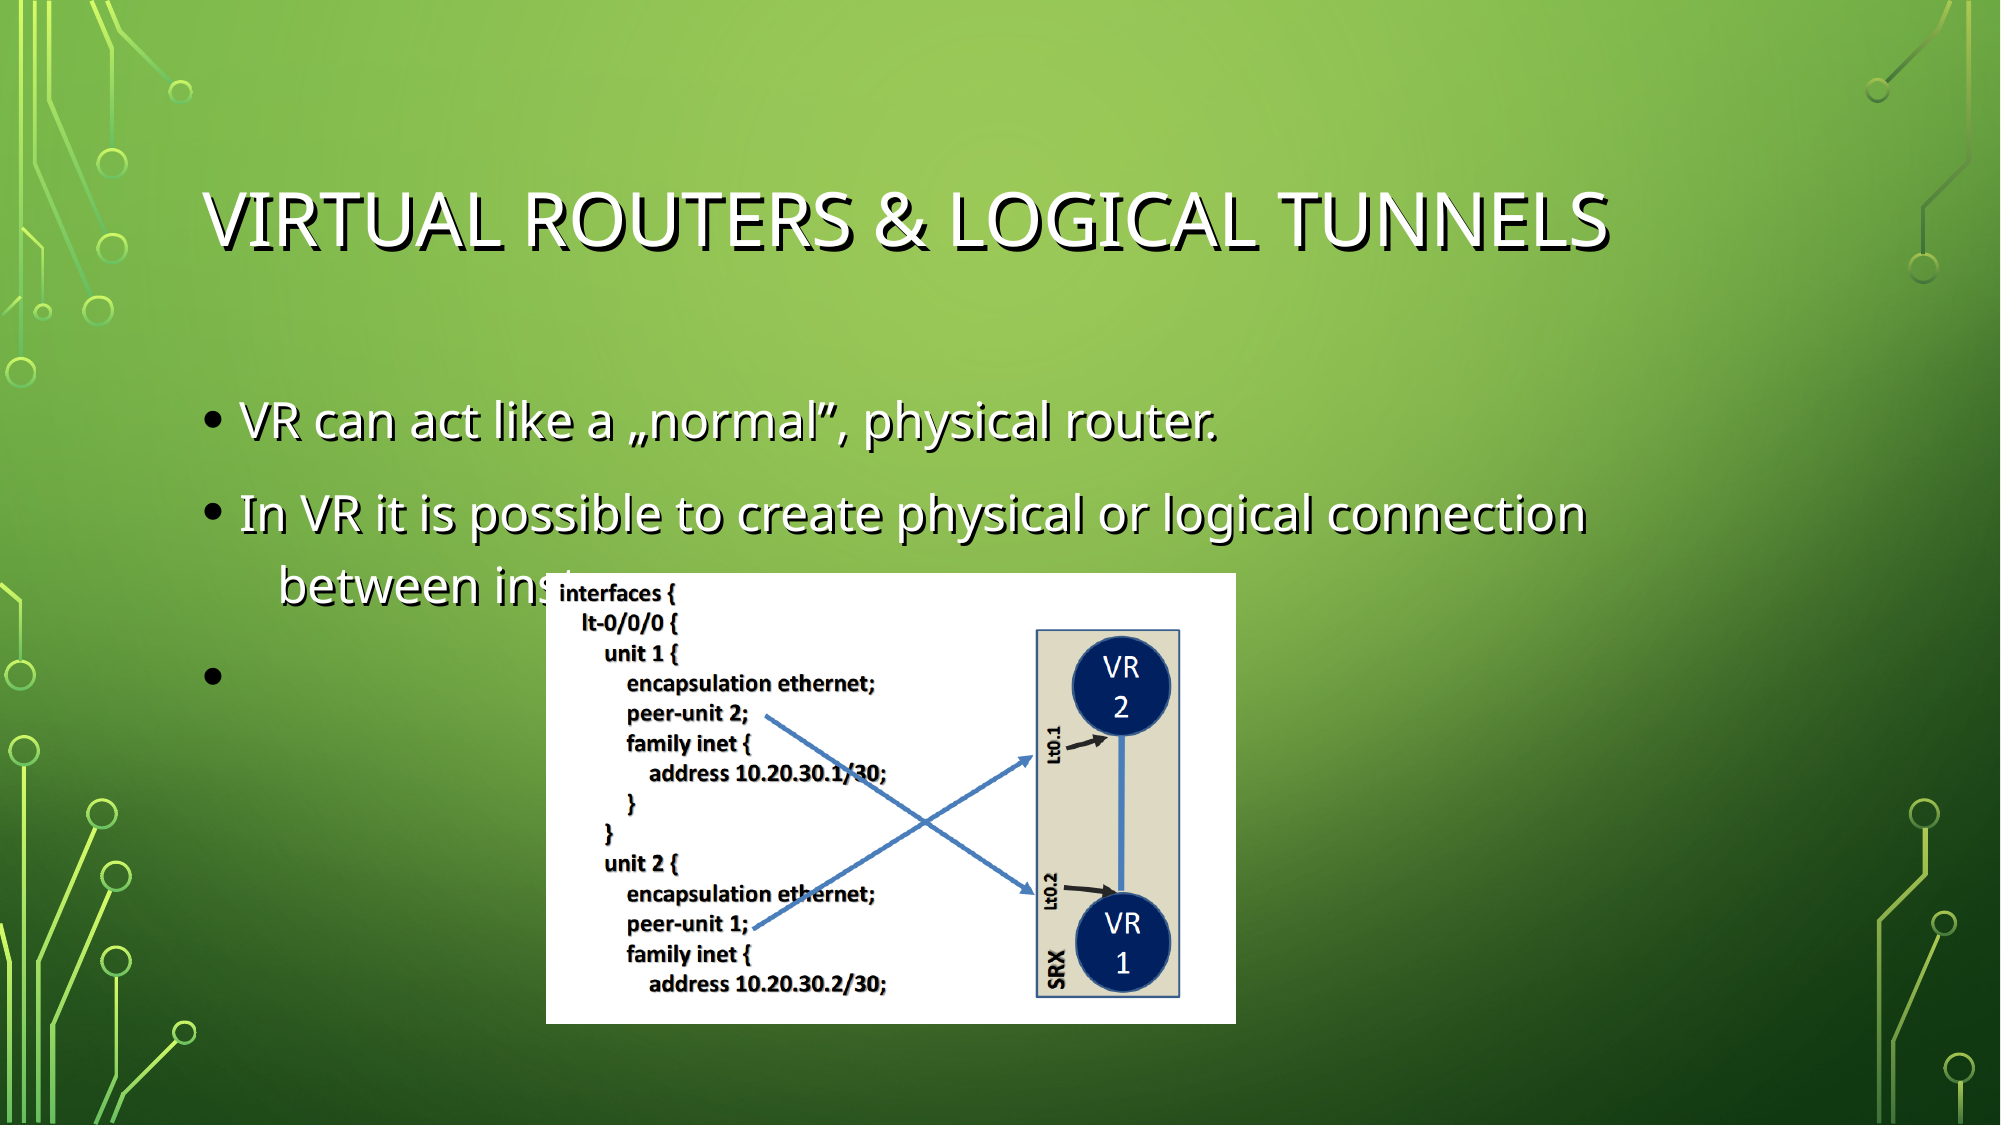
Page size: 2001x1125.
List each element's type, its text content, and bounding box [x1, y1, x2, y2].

list VR can act like a „normal”, physical router. In VR it is possible to create physical or logical connection between instances [187, 369, 1813, 951]
picture [546, 573, 1236, 1024]
title Virtual routers & Logical tunnels [187, 101, 1813, 344]
